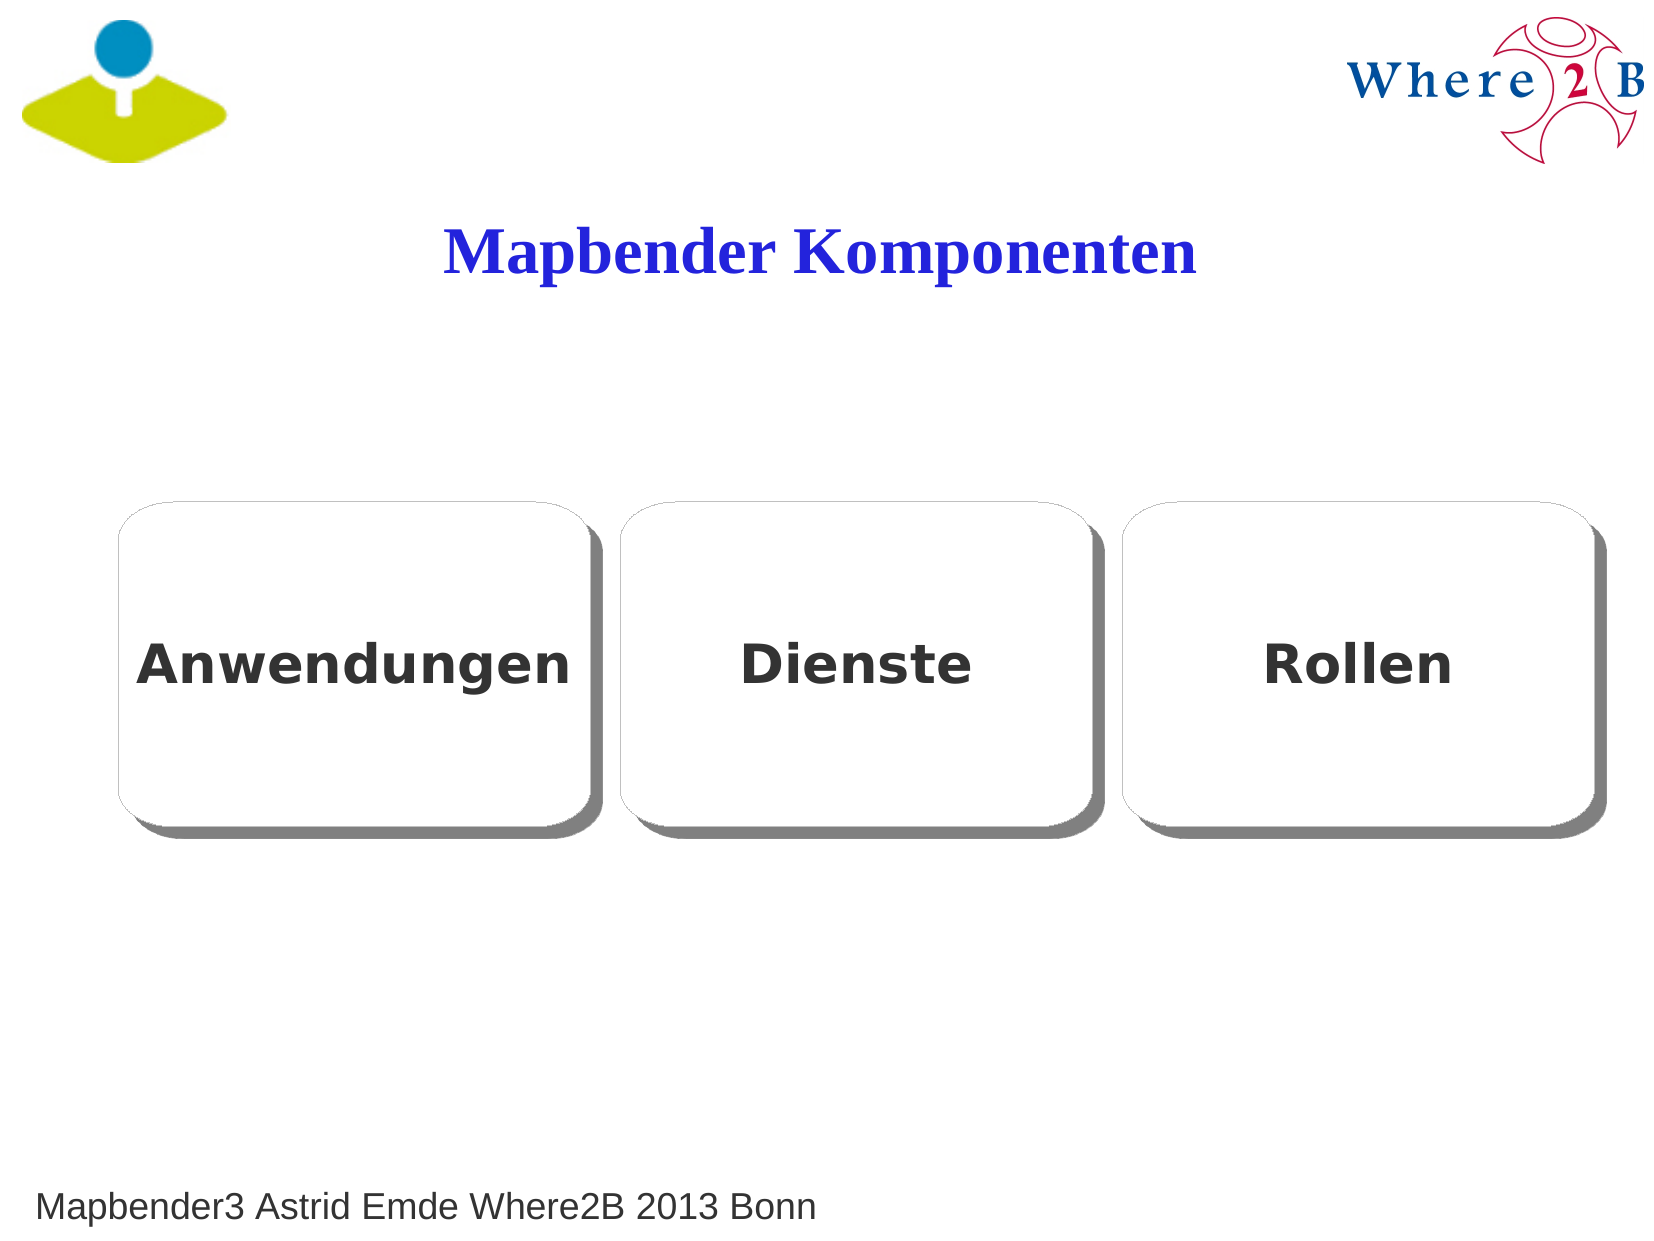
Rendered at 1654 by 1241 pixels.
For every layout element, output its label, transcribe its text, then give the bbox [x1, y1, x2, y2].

text_box Rollen [1122, 501, 1595, 827]
picture [1347, 17, 1644, 164]
title Mapbender Komponenten [76, 177, 1565, 325]
text_box Anwendungen [118, 501, 591, 827]
picture [22, 20, 231, 163]
text_box Dienste [620, 501, 1093, 827]
